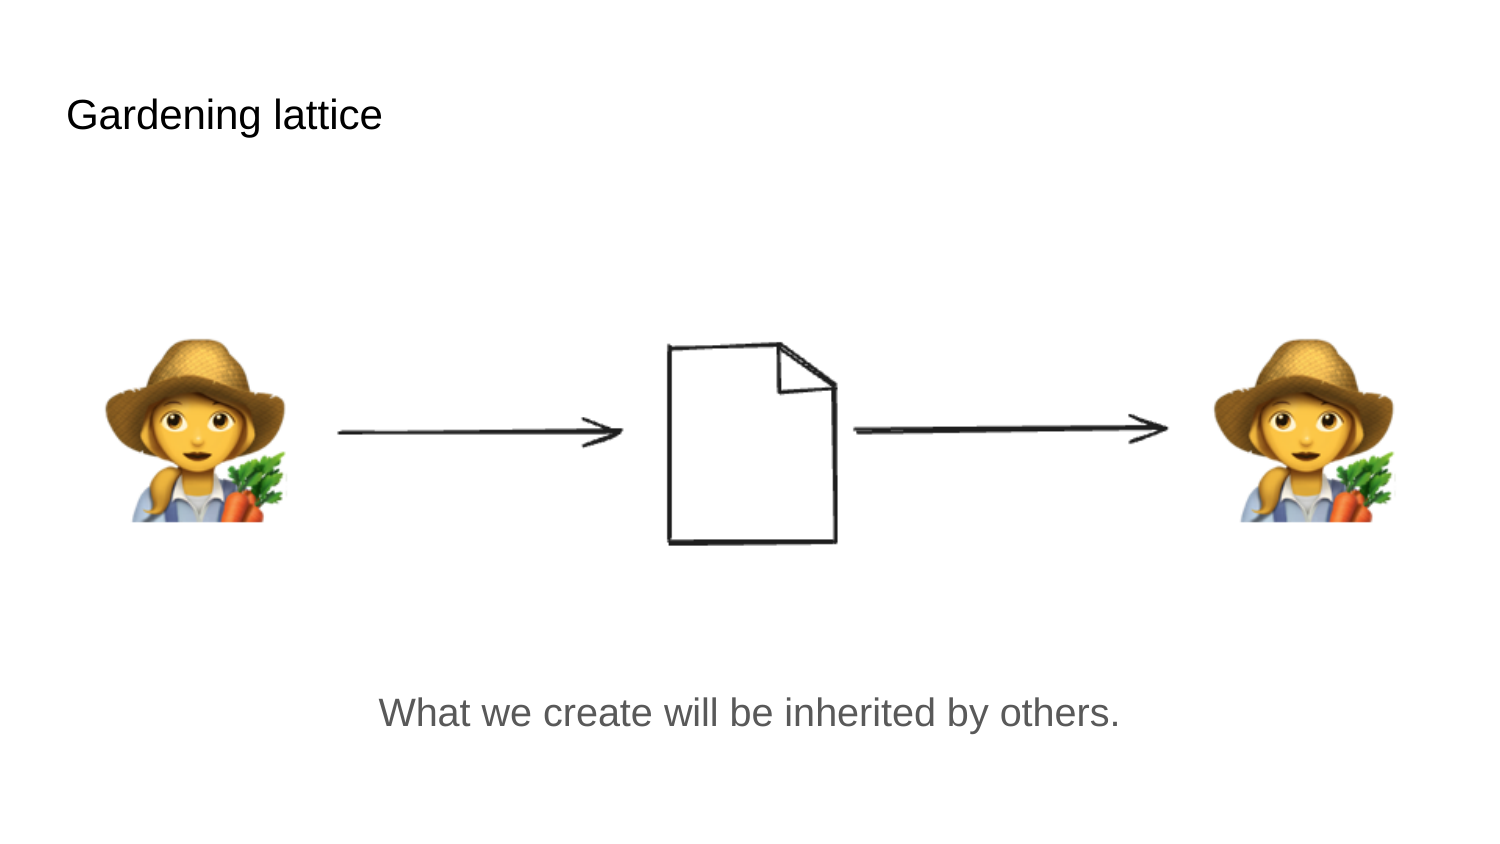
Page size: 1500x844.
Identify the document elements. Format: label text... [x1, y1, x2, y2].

picture [67, 236, 1432, 607]
list What we create will be inherited by others. [162, 675, 1338, 740]
text_box Gardening lattice [51, 72, 1449, 199]
